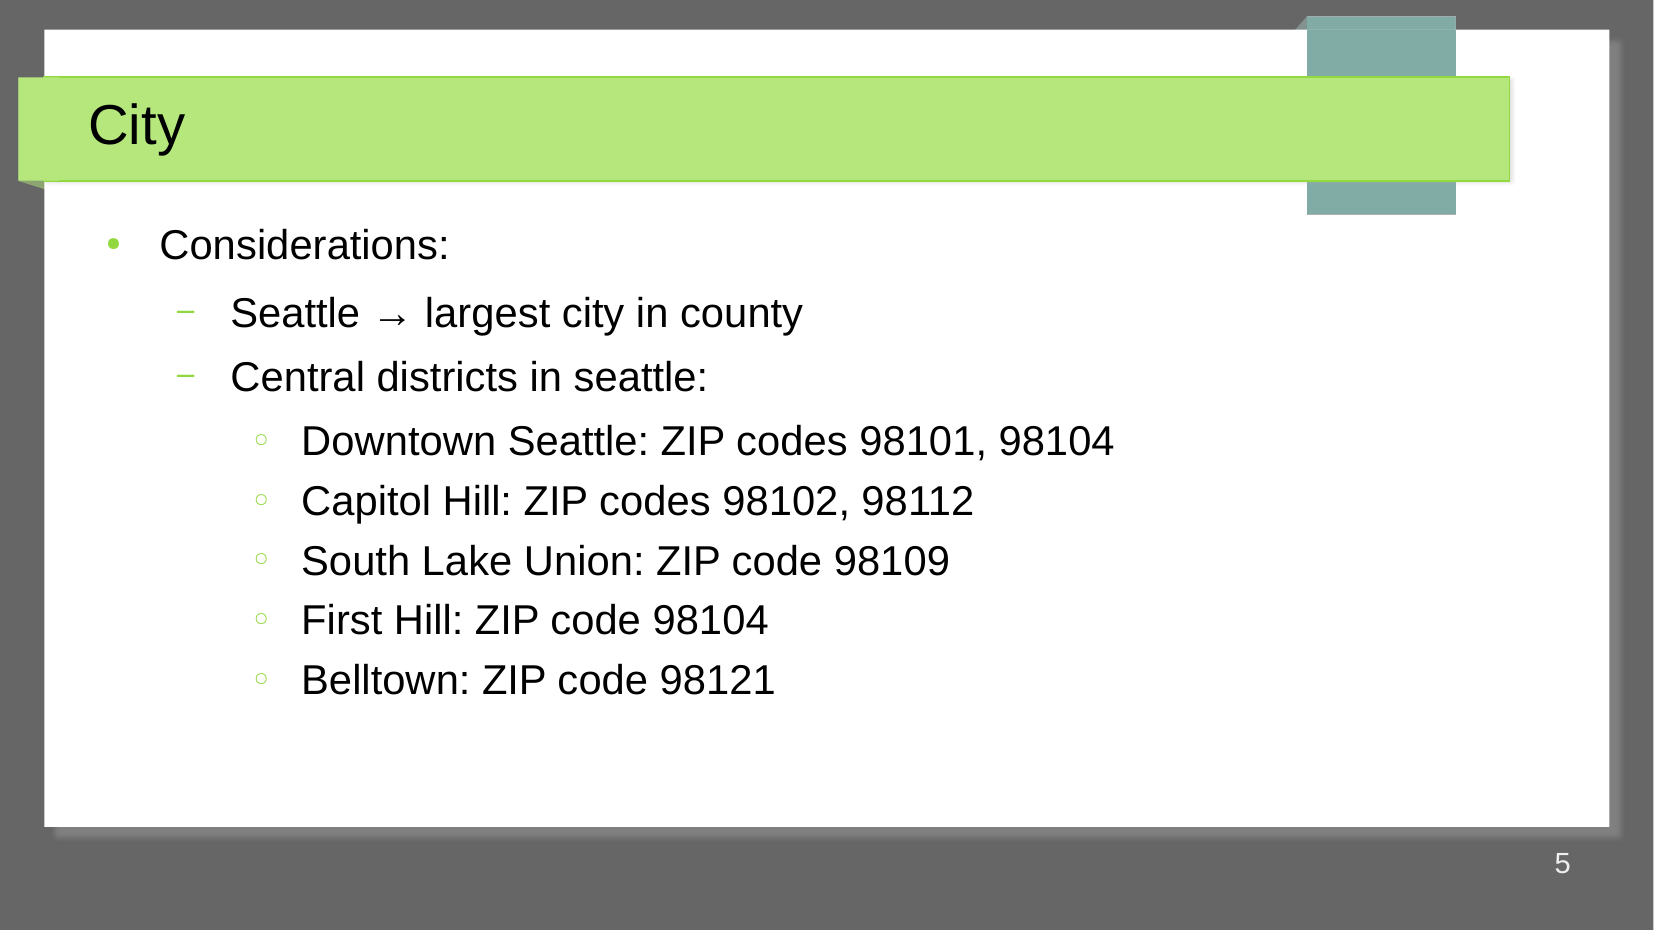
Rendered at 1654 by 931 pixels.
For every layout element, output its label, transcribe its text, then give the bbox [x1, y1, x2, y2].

title City [88, 73, 1506, 178]
list Considerations: Seattle → largest city in county Central districts in seattle: Downtown Seattle: ZIP codes 98101, 98104 Capitol Hill: ZIP codes 98102, 98112 South Lake Union: ZIP code 98109 First Hill: ZIP code 98104 Belltown: ZIP code 98121 [88, 221, 1565, 813]
